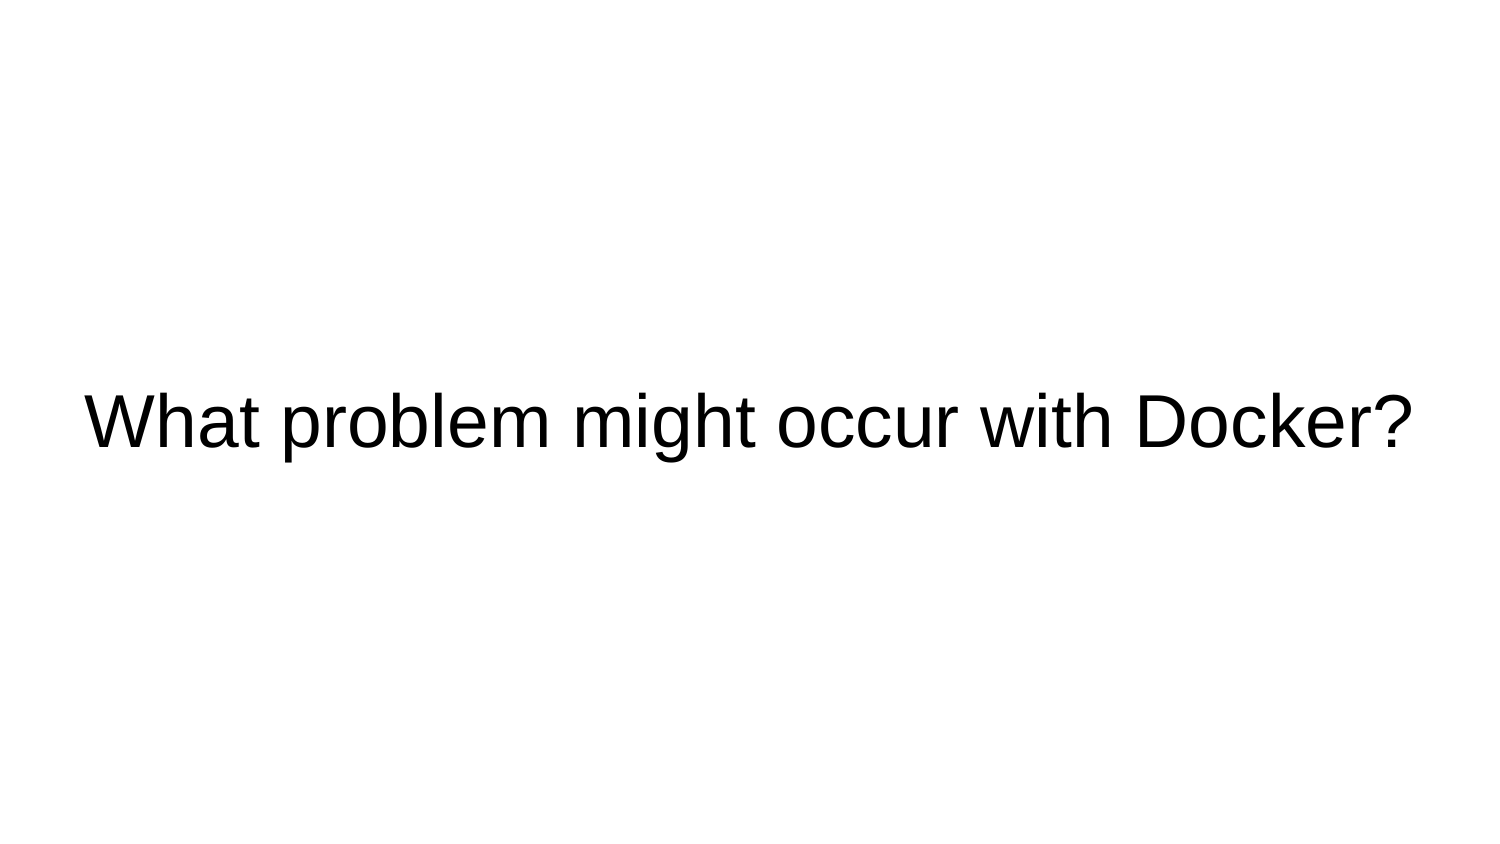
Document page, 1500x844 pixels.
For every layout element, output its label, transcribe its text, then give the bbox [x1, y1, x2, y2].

title What problem might occur with Docker? [51, 352, 1449, 491]
